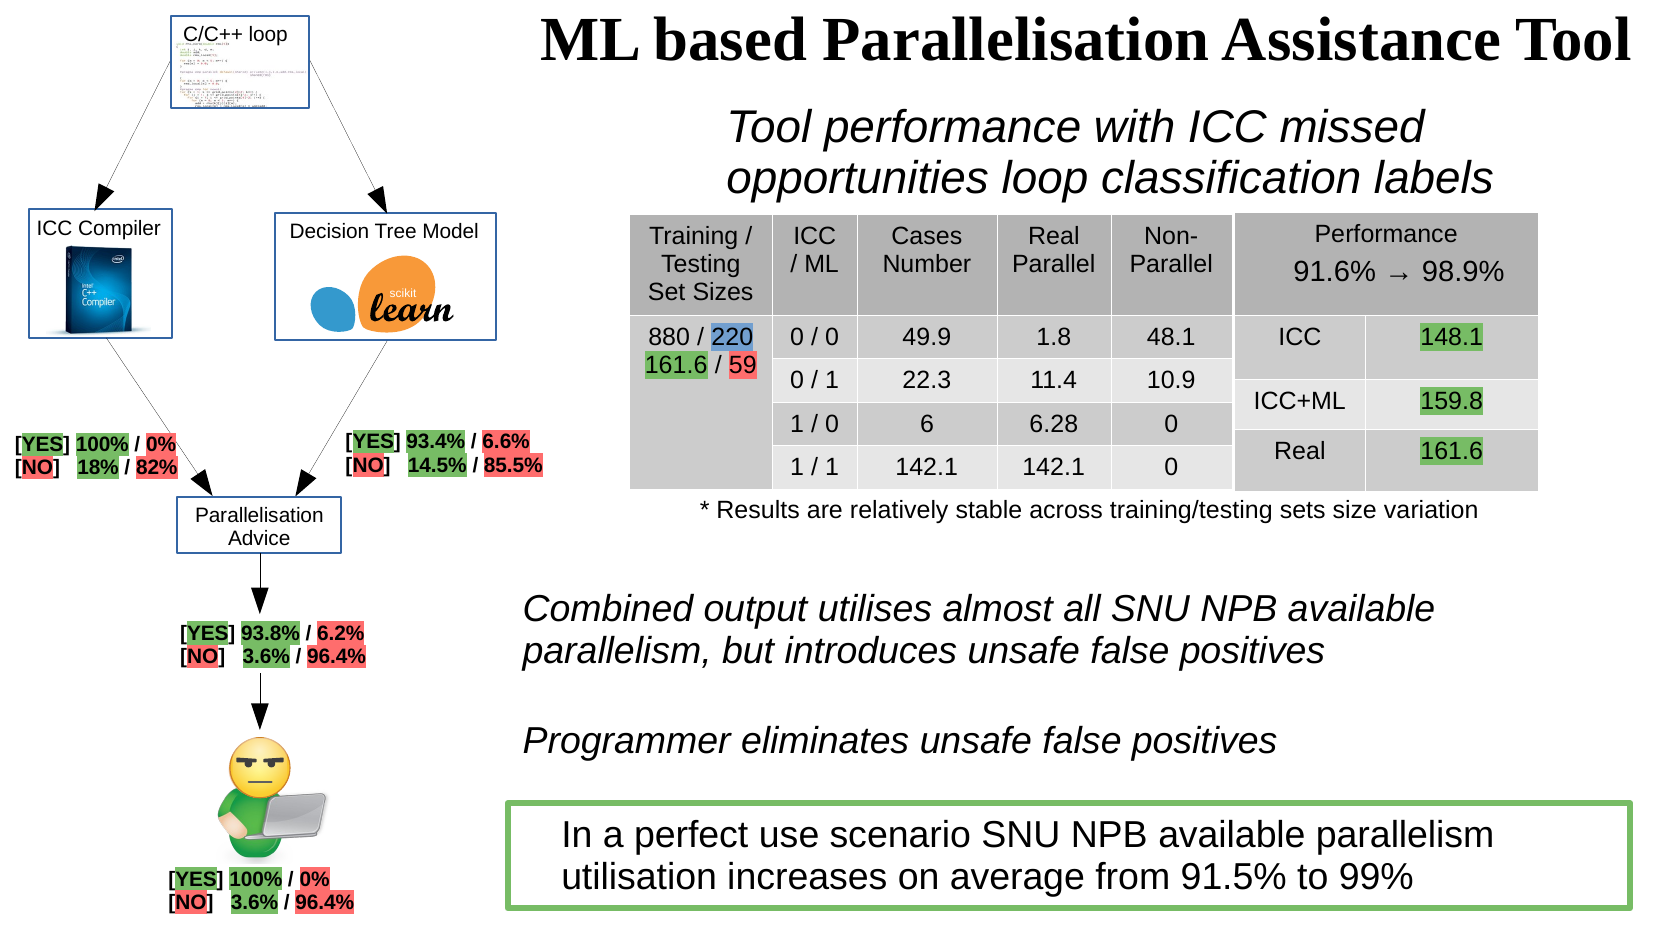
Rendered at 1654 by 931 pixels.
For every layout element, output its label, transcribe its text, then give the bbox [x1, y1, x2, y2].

table_header Performance [1235, 213, 1538, 315]
text_box Tool performance with ICC missed opportunities loop classification labels [676, 93, 1539, 212]
table_cell 1 / 0 [773, 403, 857, 445]
picture [46, 271, 151, 337]
table_cell 161.6 [1366, 430, 1538, 491]
text_box * Results are relatively stable across training/testing sets size variation [685, 488, 1501, 532]
picture [310, 256, 454, 333]
text_box Programmer eliminates unsafe false positives [472, 712, 1312, 783]
text_box Decision Tree Model [276, 214, 495, 256]
table_header Real Parallel [998, 215, 1111, 315]
table_cell 48.1 [1112, 316, 1232, 358]
table_cell 0 [1112, 403, 1232, 445]
table_cell ICC+ML [1235, 380, 1365, 429]
title ML based Parallelisation Assistance Tool [519, 0, 1654, 84]
table_cell 142.1 [858, 446, 997, 488]
table_header Cases Number [858, 215, 997, 315]
table_cell 1.8 [998, 316, 1111, 358]
table_cell 148.1 [1366, 316, 1538, 379]
table_cell 0 [1112, 446, 1232, 488]
table_cell 0 / 0 [773, 316, 857, 358]
text_box Parallelisation Advice [177, 496, 342, 558]
table_cell 1 / 1 [773, 446, 857, 488]
picture [82, 284, 92, 290]
table_cell 6.28 [998, 403, 1111, 445]
text_box ICC Compiler [10, 209, 188, 271]
table_cell 6 [858, 403, 997, 445]
text_box C/C++ loop [161, 15, 310, 96]
table_header Training / Testing Set Sizes [630, 215, 772, 315]
table_header ICC / ML [773, 215, 857, 315]
table_cell 0 / 1 [773, 359, 857, 402]
table_cell 10.9 [1112, 359, 1232, 402]
text_box In a perfect use scenario SNU NPB available parallelism utilisation increases on average from 91.5% to 99% [507, 803, 1630, 909]
picture [91, 300, 102, 305]
table_cell 22.3 [858, 359, 997, 402]
table_cell ICC [1235, 316, 1365, 379]
text_box [YES] 100% / 0% [NO] 18% / 82% [0, 425, 201, 487]
table_cell Real [1235, 430, 1365, 488]
picture [103, 298, 114, 305]
table_header Non-Parallel [1112, 215, 1232, 315]
picture [174, 96, 308, 107]
text_box [YES] 100% / 0% [NO] 3.6% / 96.4% [153, 859, 390, 931]
table_cell 142.1 [998, 446, 1111, 488]
text_box [YES] 93.8% / 6.2% [NO] 3.6% / 96.4% [165, 614, 390, 699]
picture [212, 732, 332, 859]
text_box Combined output utilises almost all SNU NPB available parallelism, but introduces unsafe false positives [472, 579, 1489, 686]
table_cell 49.9 [858, 316, 997, 358]
table_cell 880 / 220 161.6 / 59 [630, 316, 772, 489]
text_box 91.6% → 98.9% [1278, 247, 1583, 311]
table_cell 159.8 [1366, 380, 1538, 429]
table_cell 11.4 [998, 359, 1111, 402]
text_box [YES] 93.4% / 6.6% [NO] 14.5% / 85.5% [330, 422, 567, 497]
